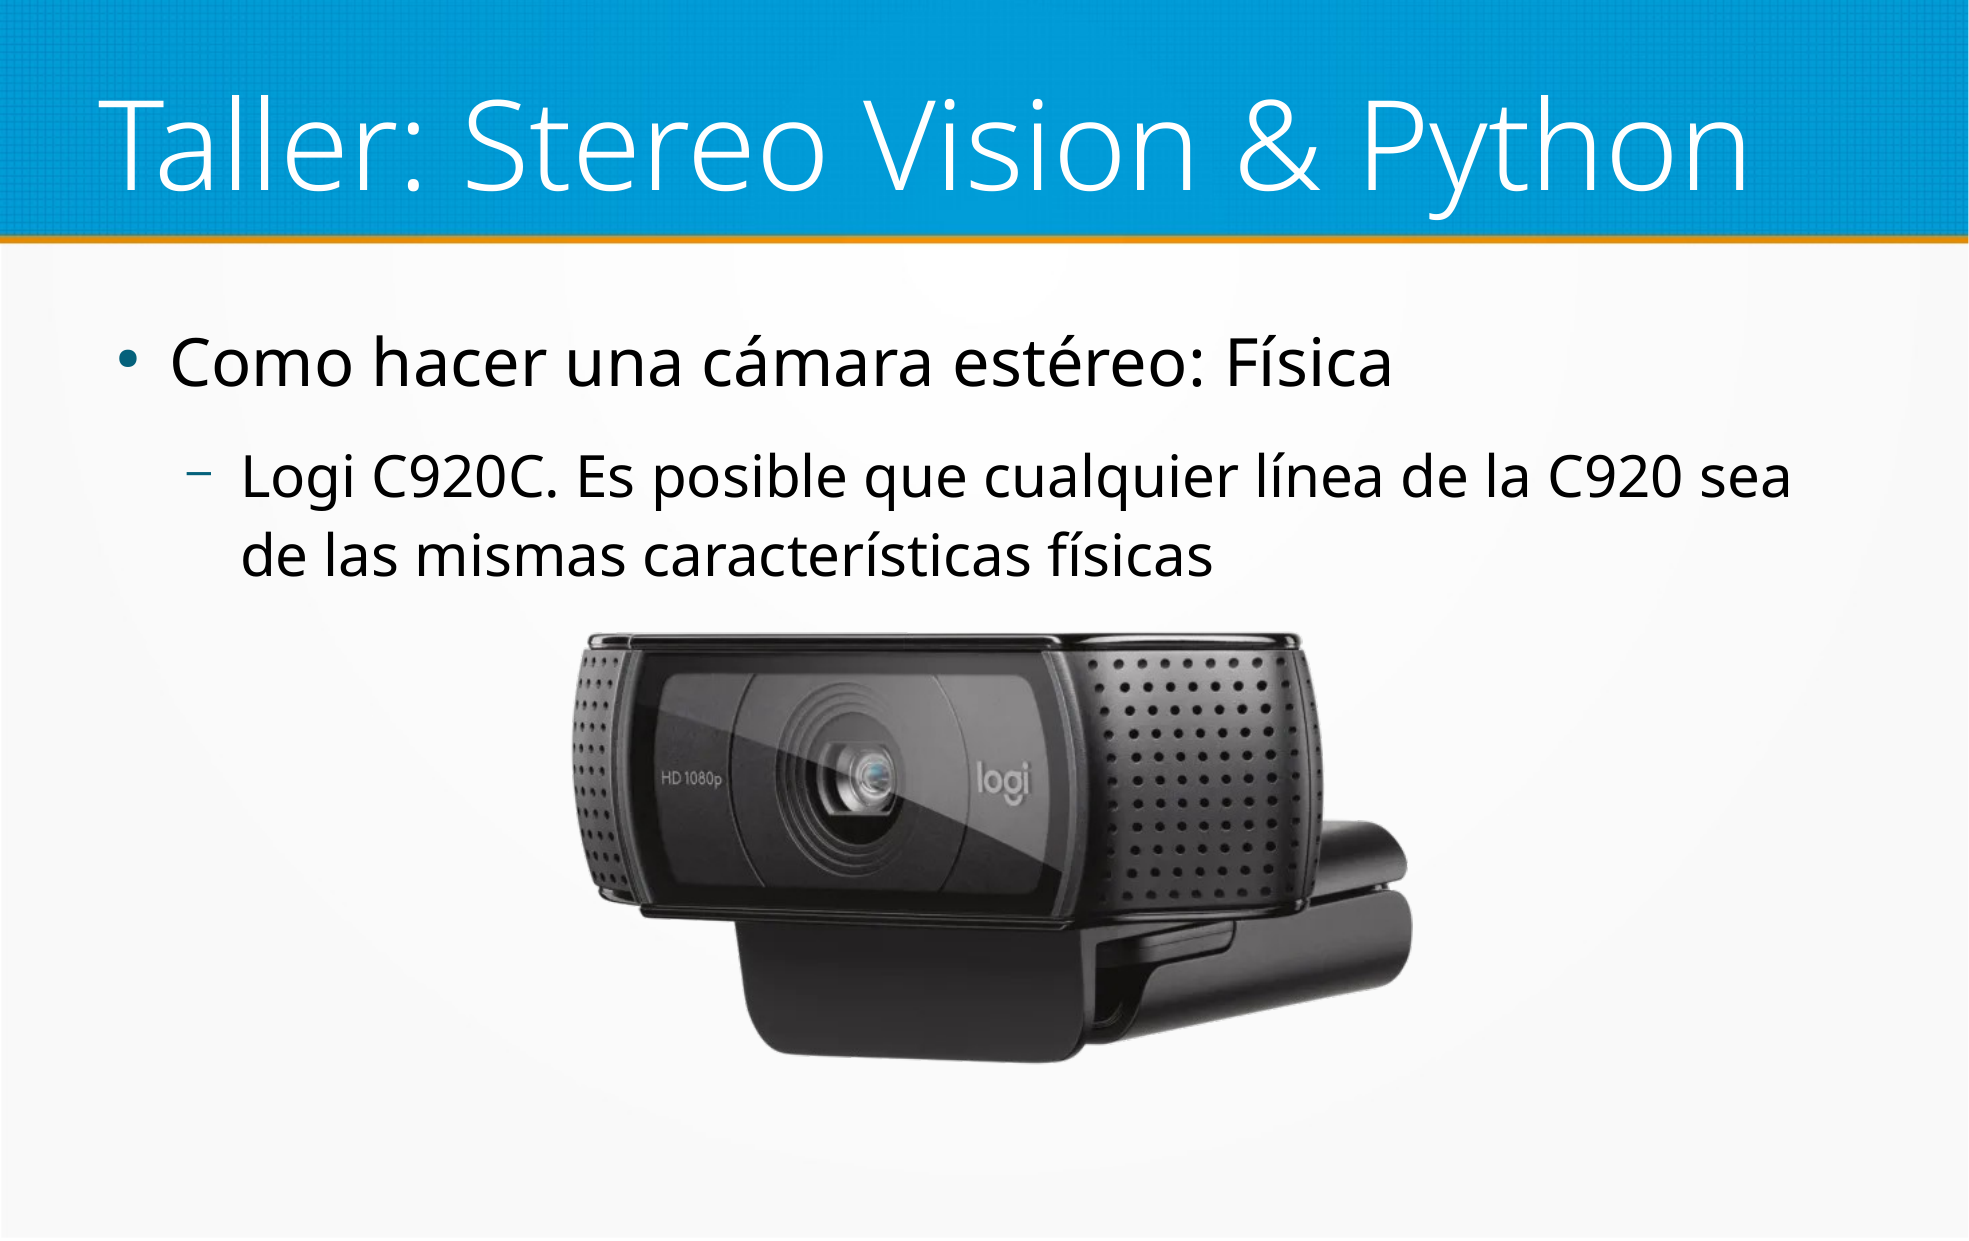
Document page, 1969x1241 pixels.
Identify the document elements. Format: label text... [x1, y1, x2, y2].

picture [0, 233, 1969, 1241]
title Taller: Stereo Vision & Python [98, 19, 1870, 227]
list Como hacer una cámara estéreo: Física Logi C920C. Es posible que cualquier línea de la C920 sea de las mismas características físicas [98, 315, 1861, 1081]
